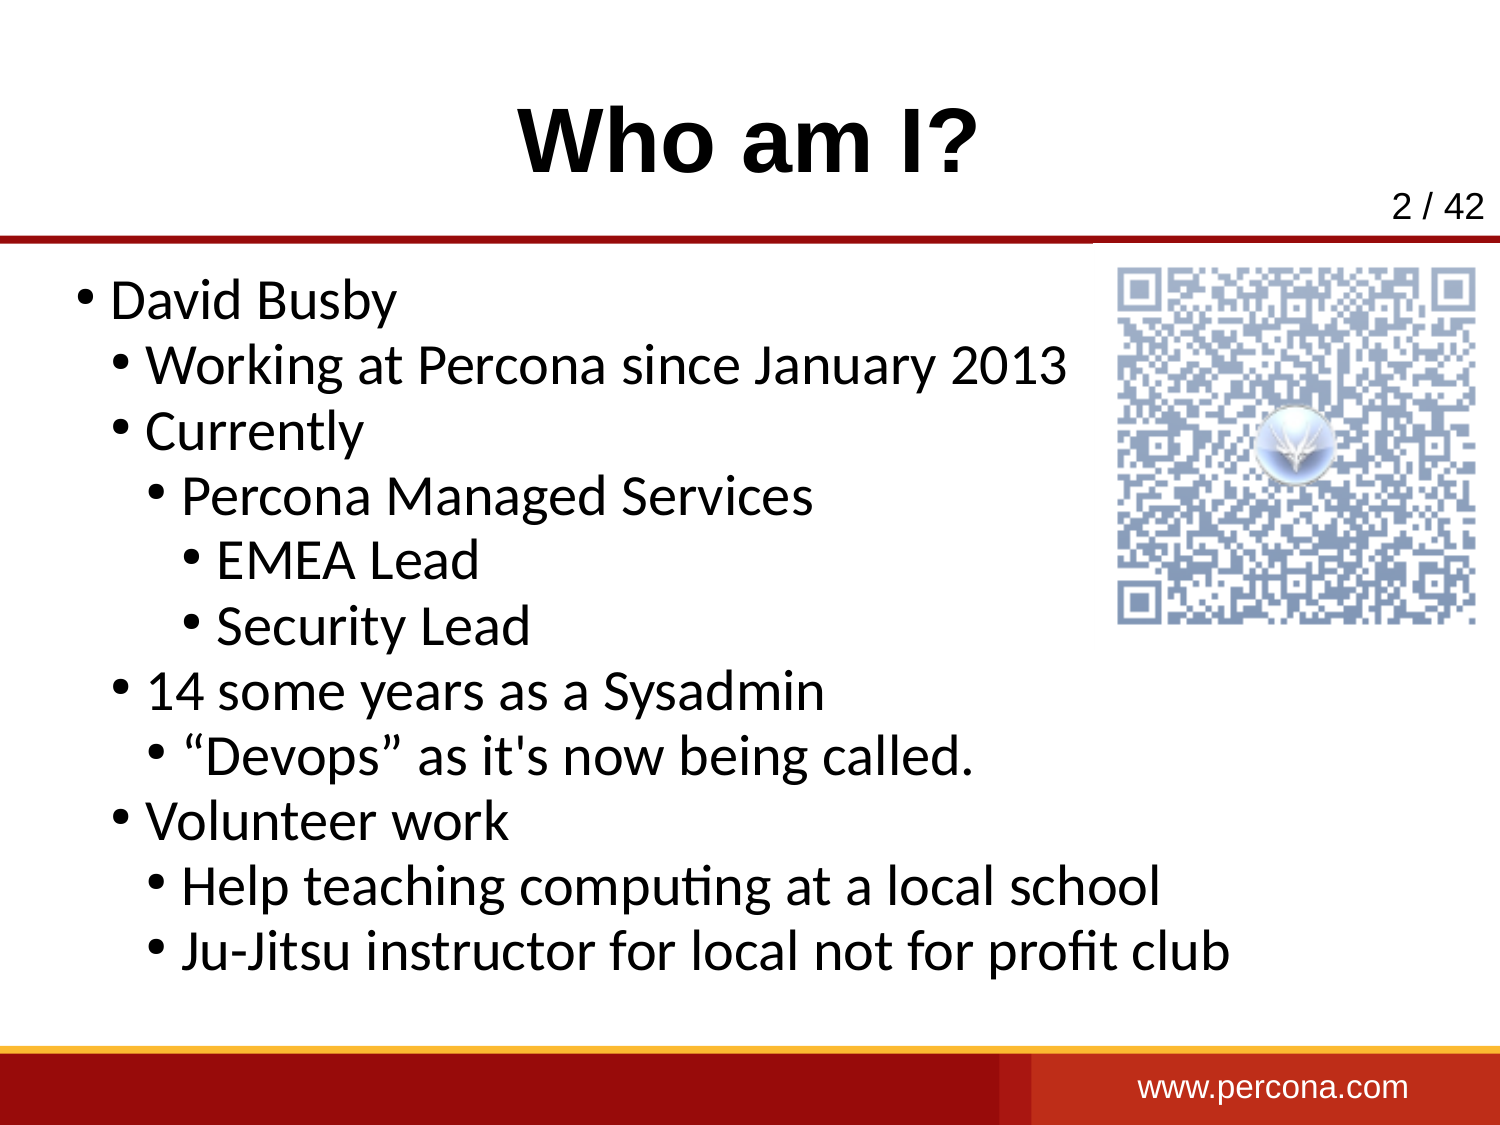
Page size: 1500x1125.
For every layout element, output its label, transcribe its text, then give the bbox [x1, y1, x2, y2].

picture [1093, 243, 1500, 650]
text_box David Busby Working at Percona since January 2013 Currently Percona Managed Services EMEA Lead Security Lead 14 some years as a Sysadmin “Devops” as it's now being called. Volunteer work Help teaching computing at a local school Ju-Jitsu instructor for local not for profit club [74, 263, 1425, 1006]
text_box Who am I? [74, 44, 1425, 232]
